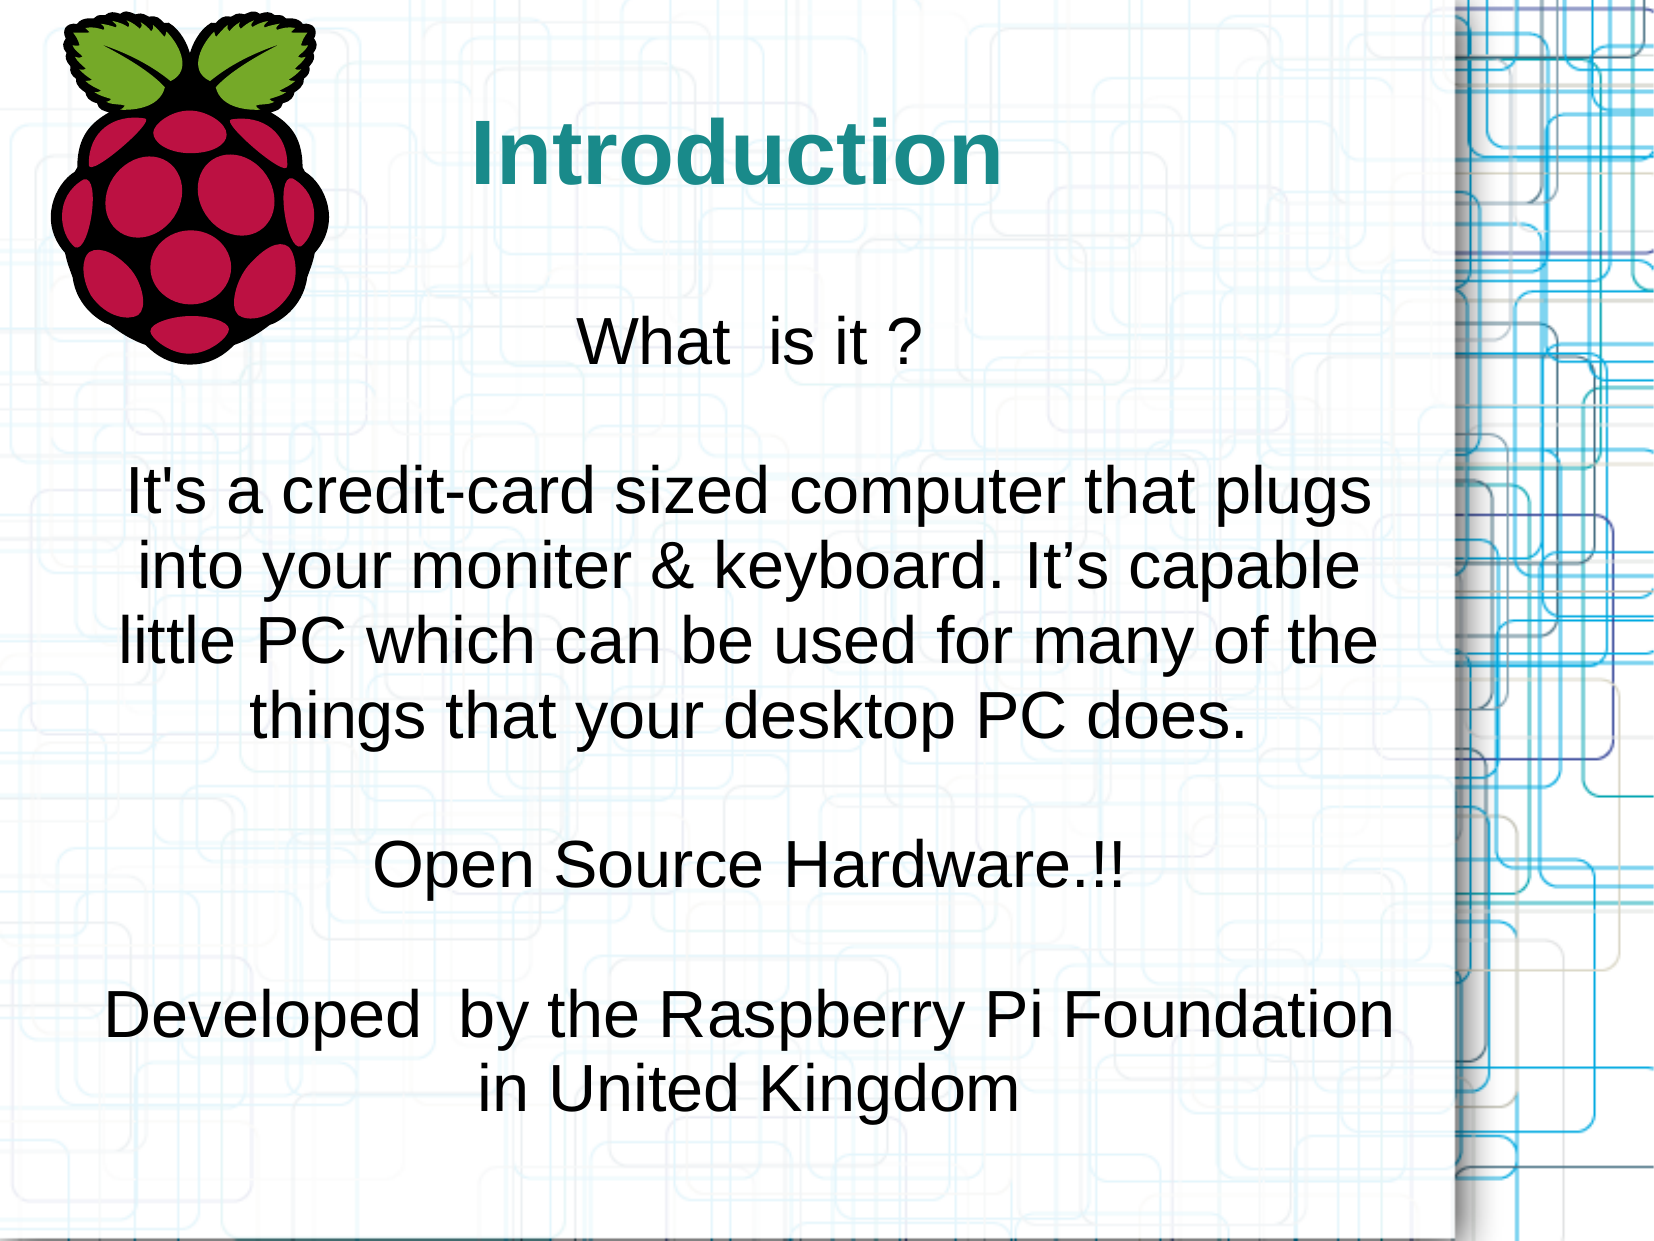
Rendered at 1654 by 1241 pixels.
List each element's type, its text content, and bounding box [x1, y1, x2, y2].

subtitle What is it ? It's a credit-card sized computer that plugs into your moniter & keyboard. It’s capable little PC which can be used for many of the things that your desktop PC does. Open Source Hardware.!! Developed by the Raspberry Pi Foundation in United Kingdom [82, 303, 1418, 1241]
title Introduction [331, 49, 1418, 257]
picture [0, 0, 1654, 1241]
